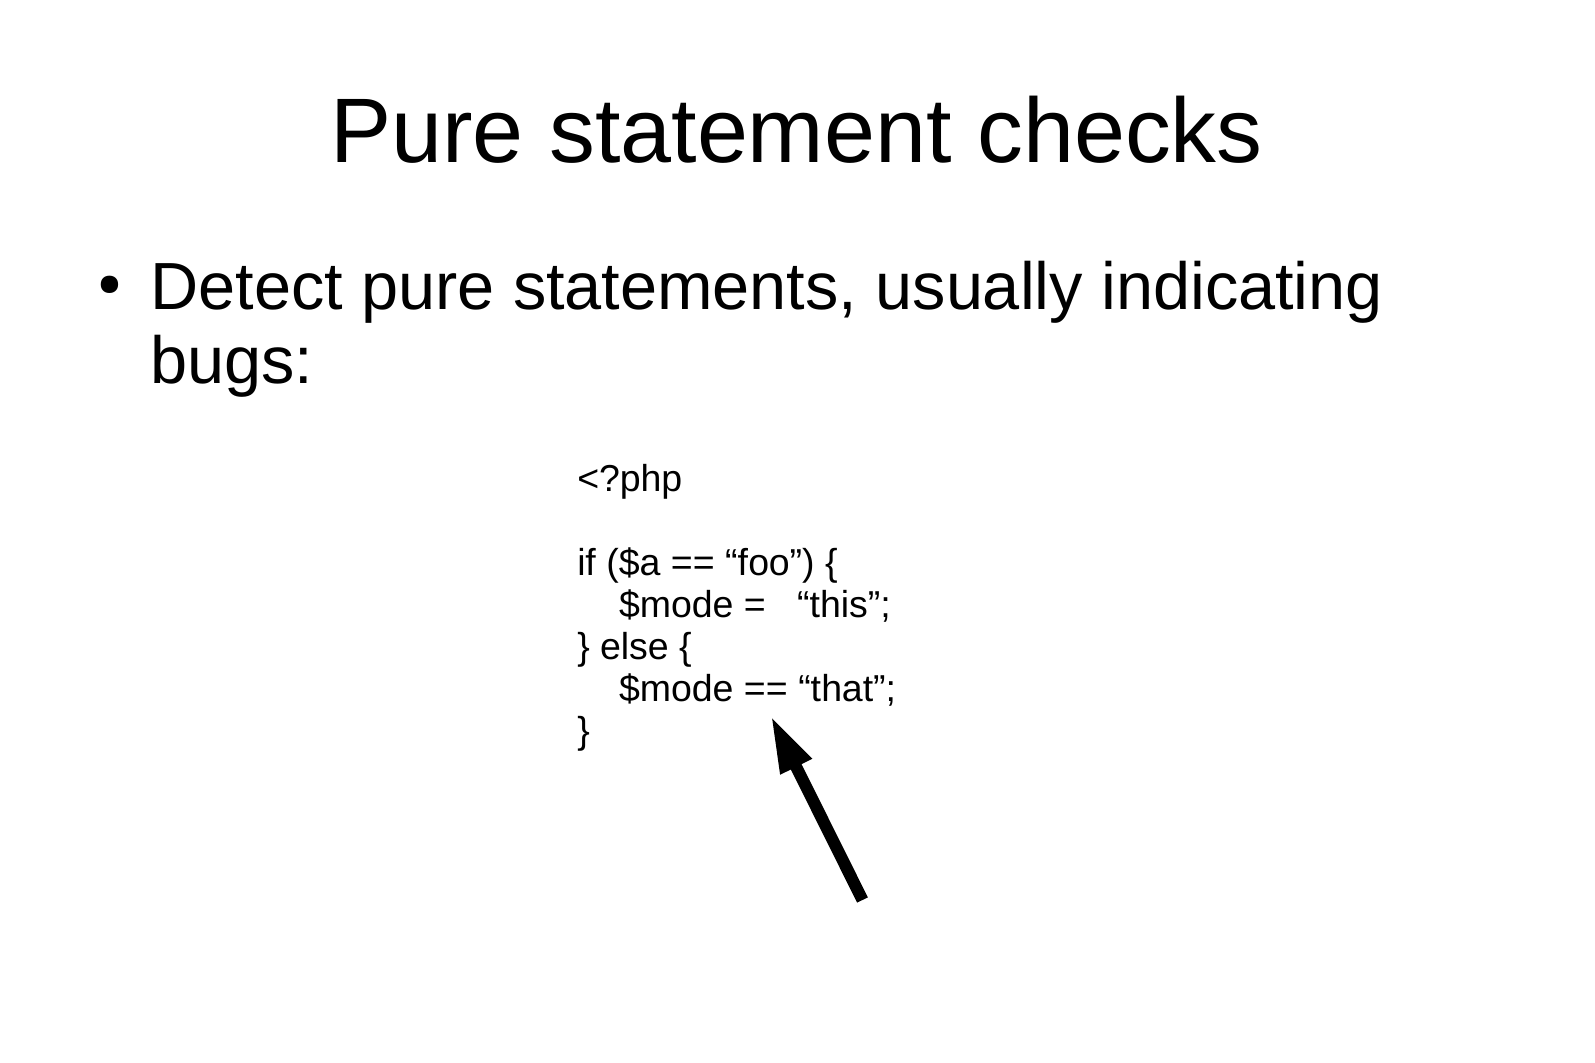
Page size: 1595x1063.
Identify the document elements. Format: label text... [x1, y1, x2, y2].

list Detect pure statements, usually indicating bugs: [79, 248, 1515, 951]
title Pure statement checks [79, 42, 1515, 220]
